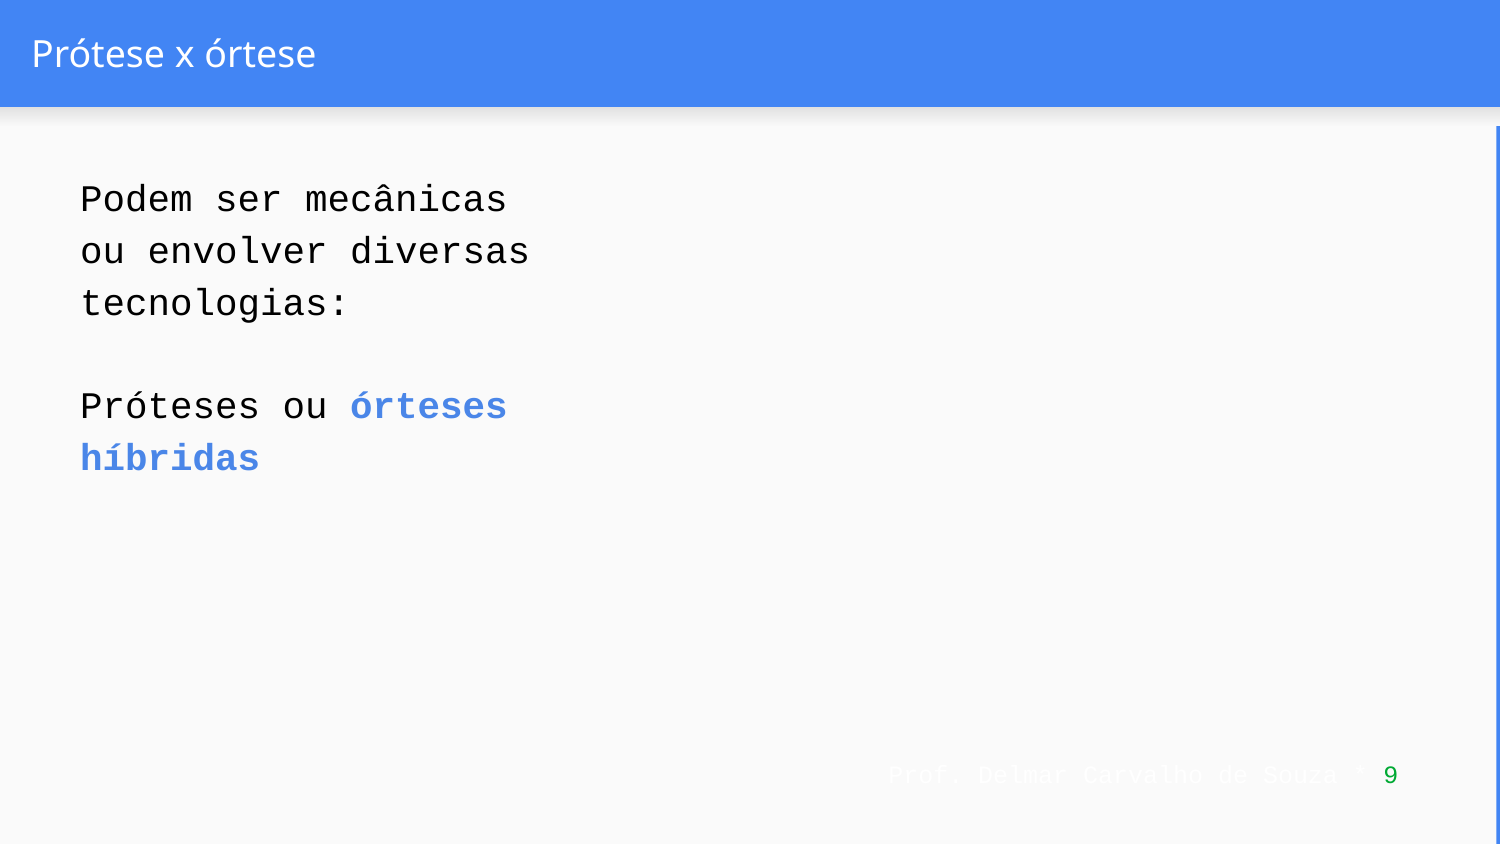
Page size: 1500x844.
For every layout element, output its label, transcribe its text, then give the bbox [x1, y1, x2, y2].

title Prótese x órtese [16, 2, 1464, 102]
text_box Podem ser mecânicas ou envolver diversas tecnologias: Próteses ou órteses híbridas [40, 152, 615, 780]
